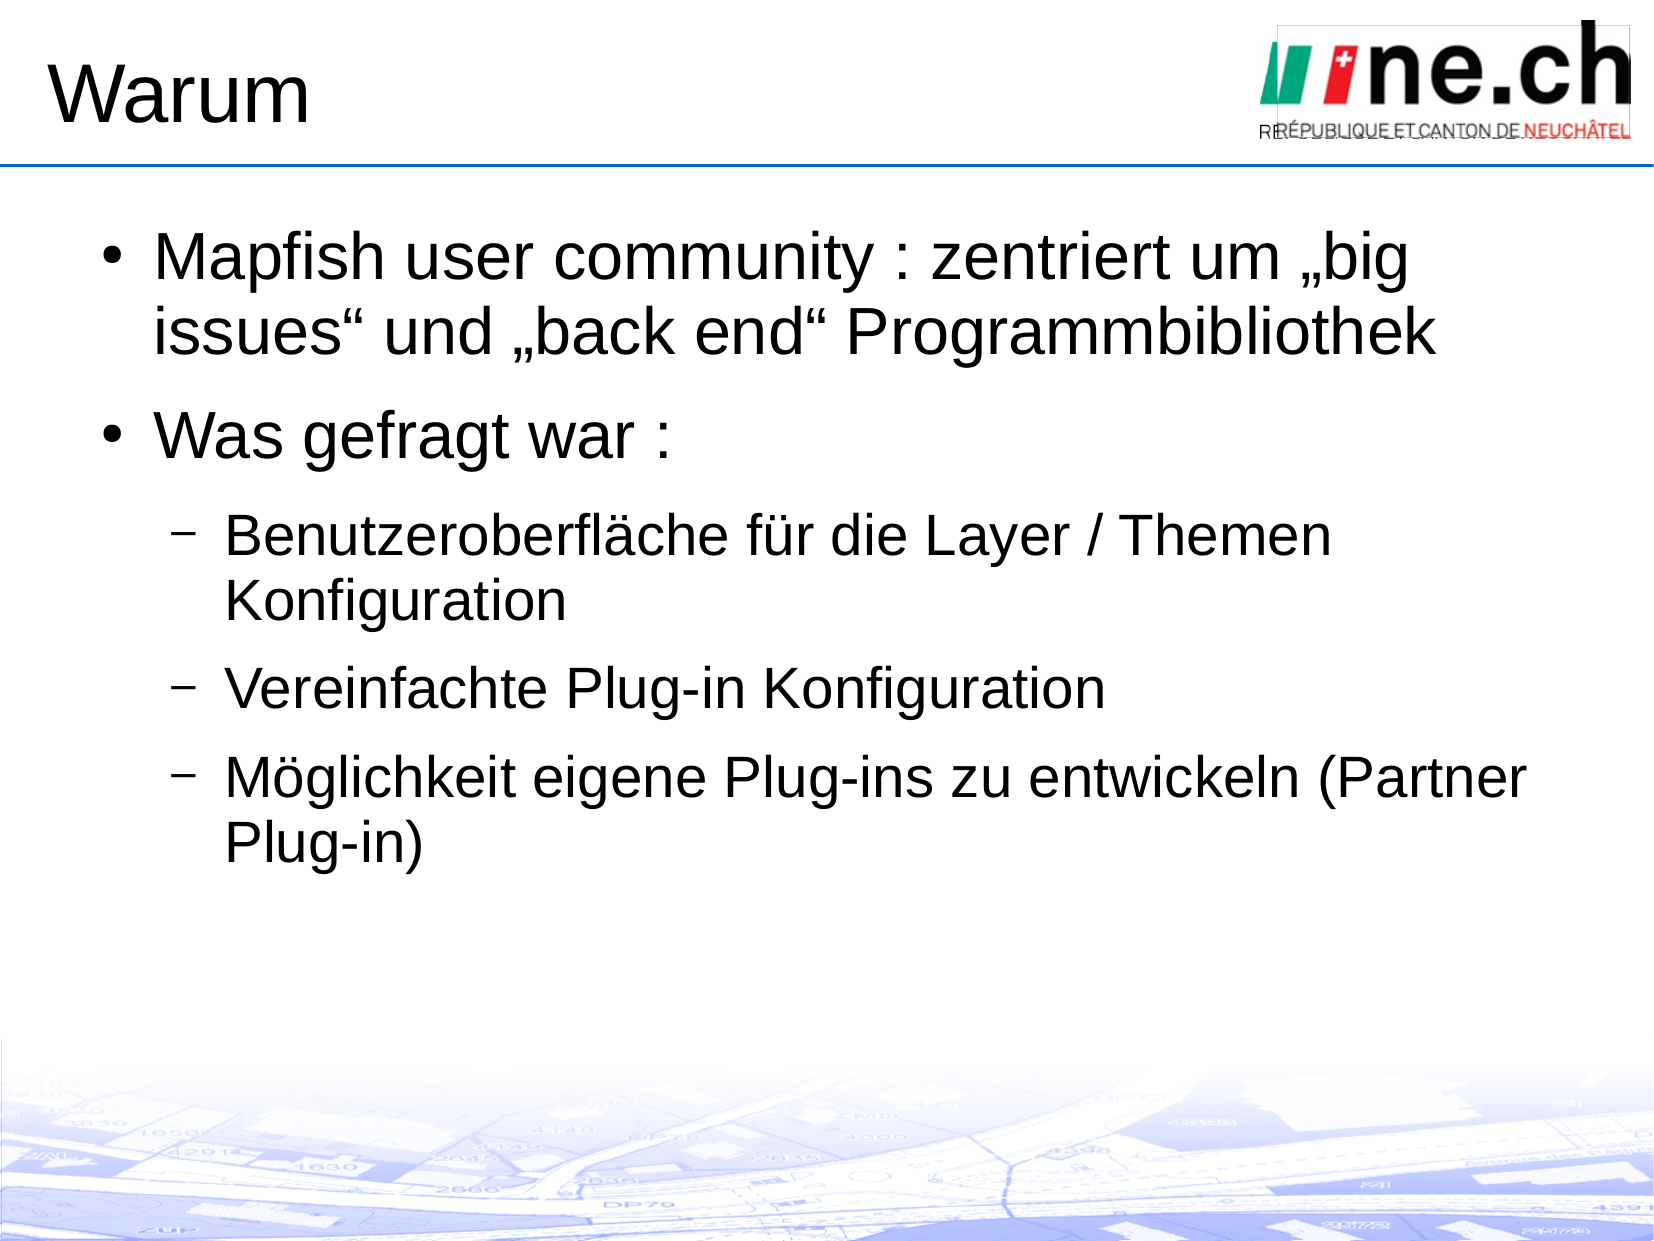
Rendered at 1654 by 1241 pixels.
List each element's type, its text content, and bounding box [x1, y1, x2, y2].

picture [1536, 24, 1631, 139]
list Mapfish user community : zentriert um „big issues“ und „back end“ Programmbibliothek Was gefragt war : Benutzeroberfläche für die Layer / Themen Konfiguration Vereinfachte Plug-in Konfiguration Möglichkeit eigene Plug-ins zu entwickeln (Partner Plug-in) [82, 219, 1571, 939]
title Warum [47, 0, 1536, 198]
picture [0, 1040, 1654, 1241]
